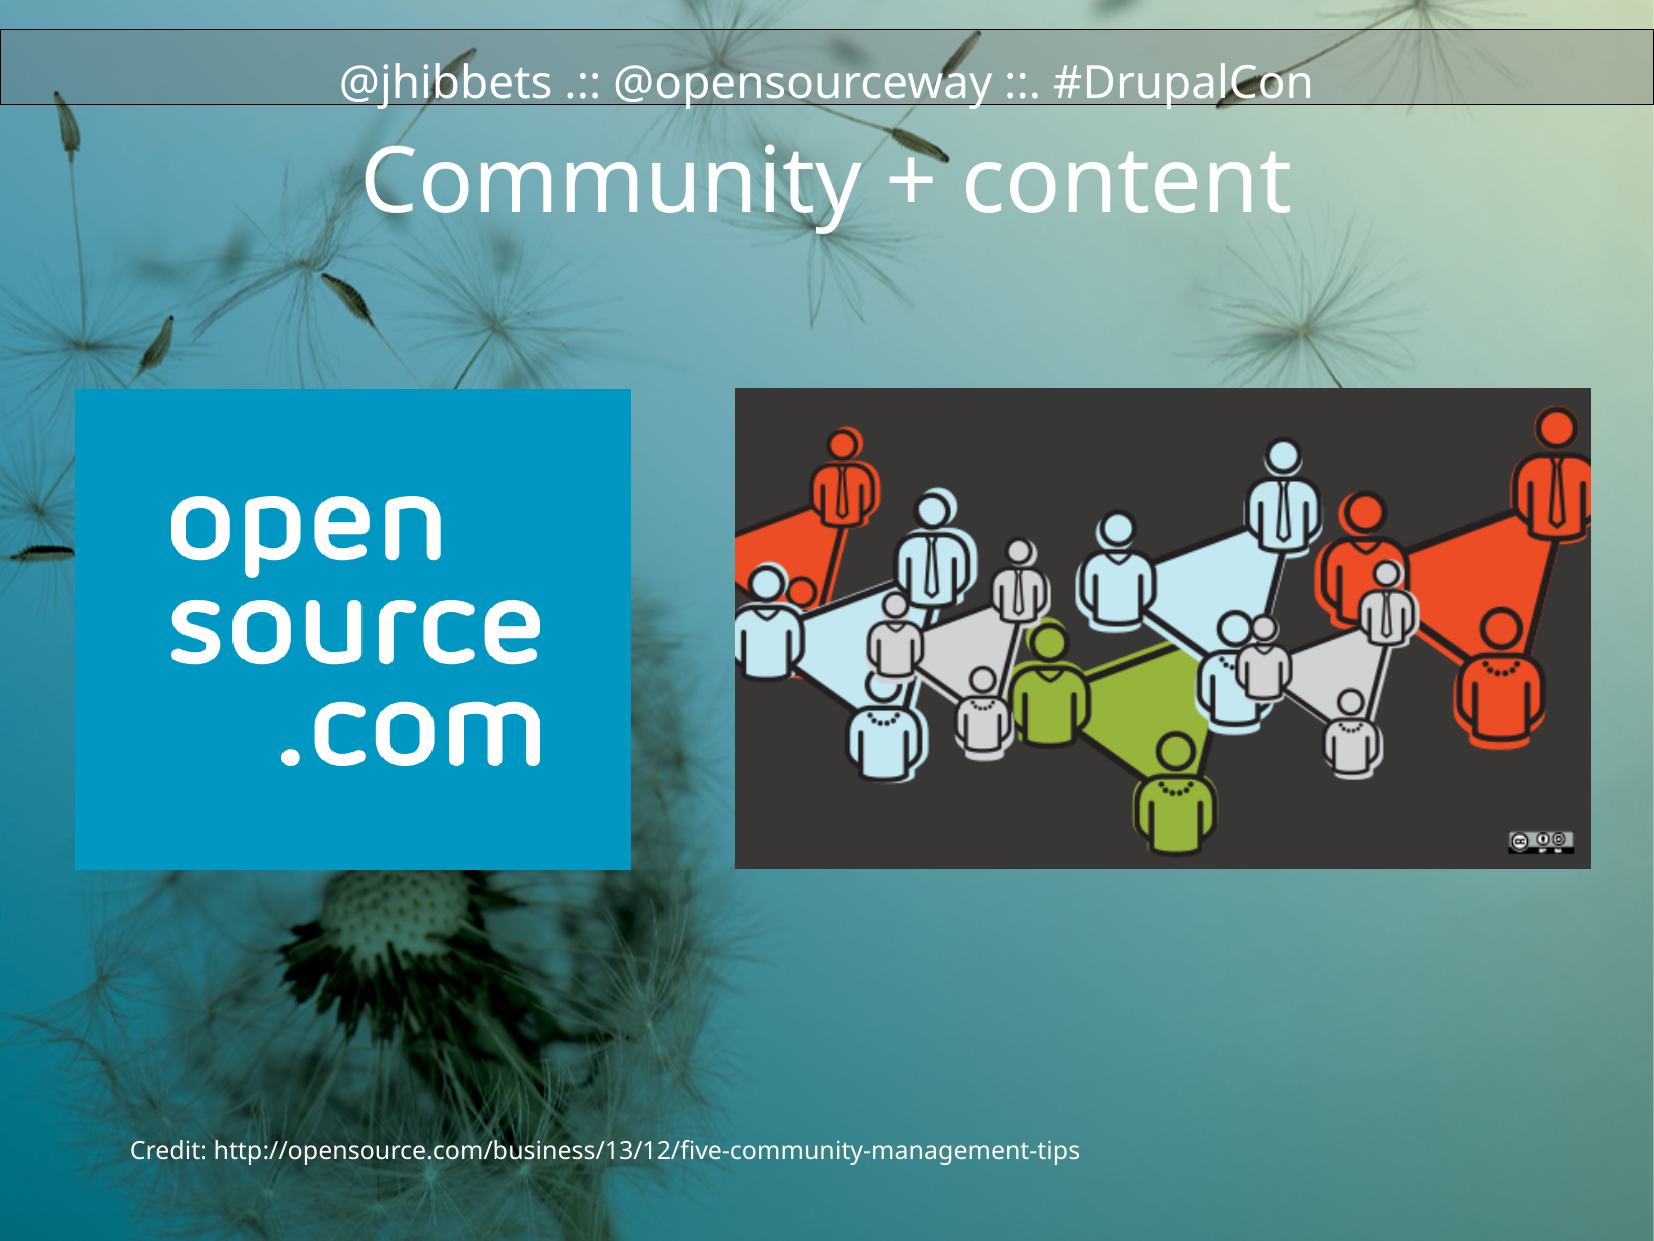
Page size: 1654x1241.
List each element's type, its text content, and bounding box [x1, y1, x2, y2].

picture [0, 0, 1654, 29]
title Community + content [82, 73, 1571, 281]
picture [0, 105, 1654, 1241]
text_box Credit: http://opensource.com/business/13/12/five-community-management-tips [115, 1125, 1089, 1165]
